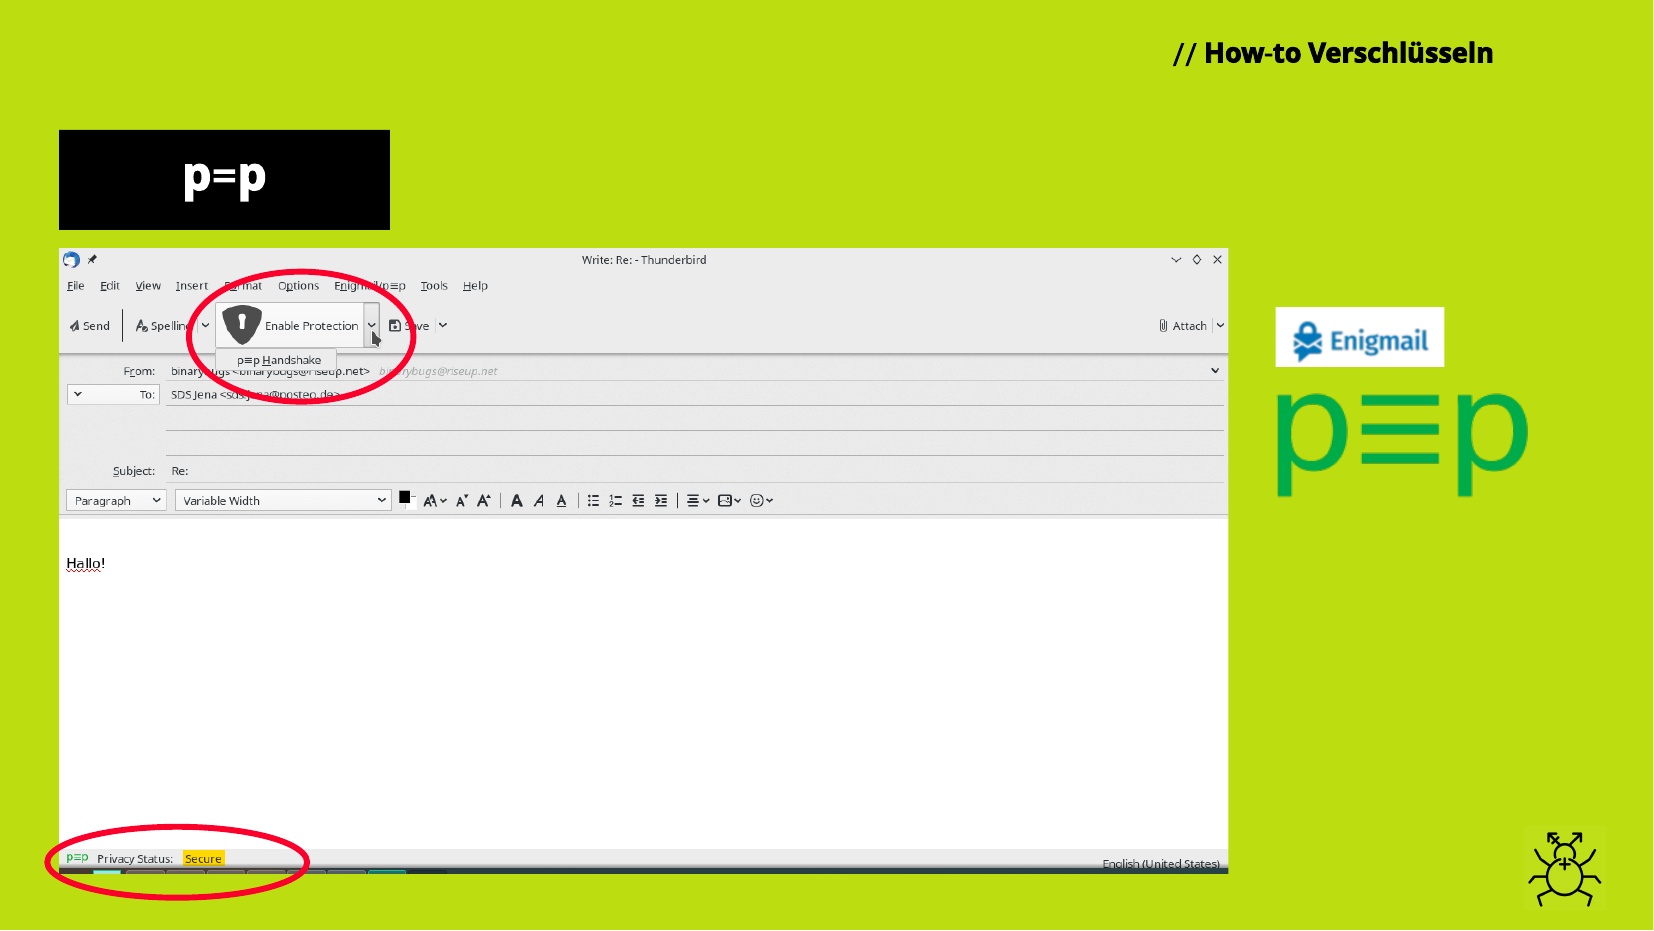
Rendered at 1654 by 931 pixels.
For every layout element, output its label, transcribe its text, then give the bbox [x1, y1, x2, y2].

picture [1523, 826, 1607, 910]
title p=p [59, 129, 390, 230]
picture [59, 248, 1229, 874]
text_box // How-to Verschlüsseln [1157, 24, 1630, 83]
picture [1275, 307, 1445, 367]
picture [59, 830, 303, 874]
picture [1272, 389, 1536, 508]
